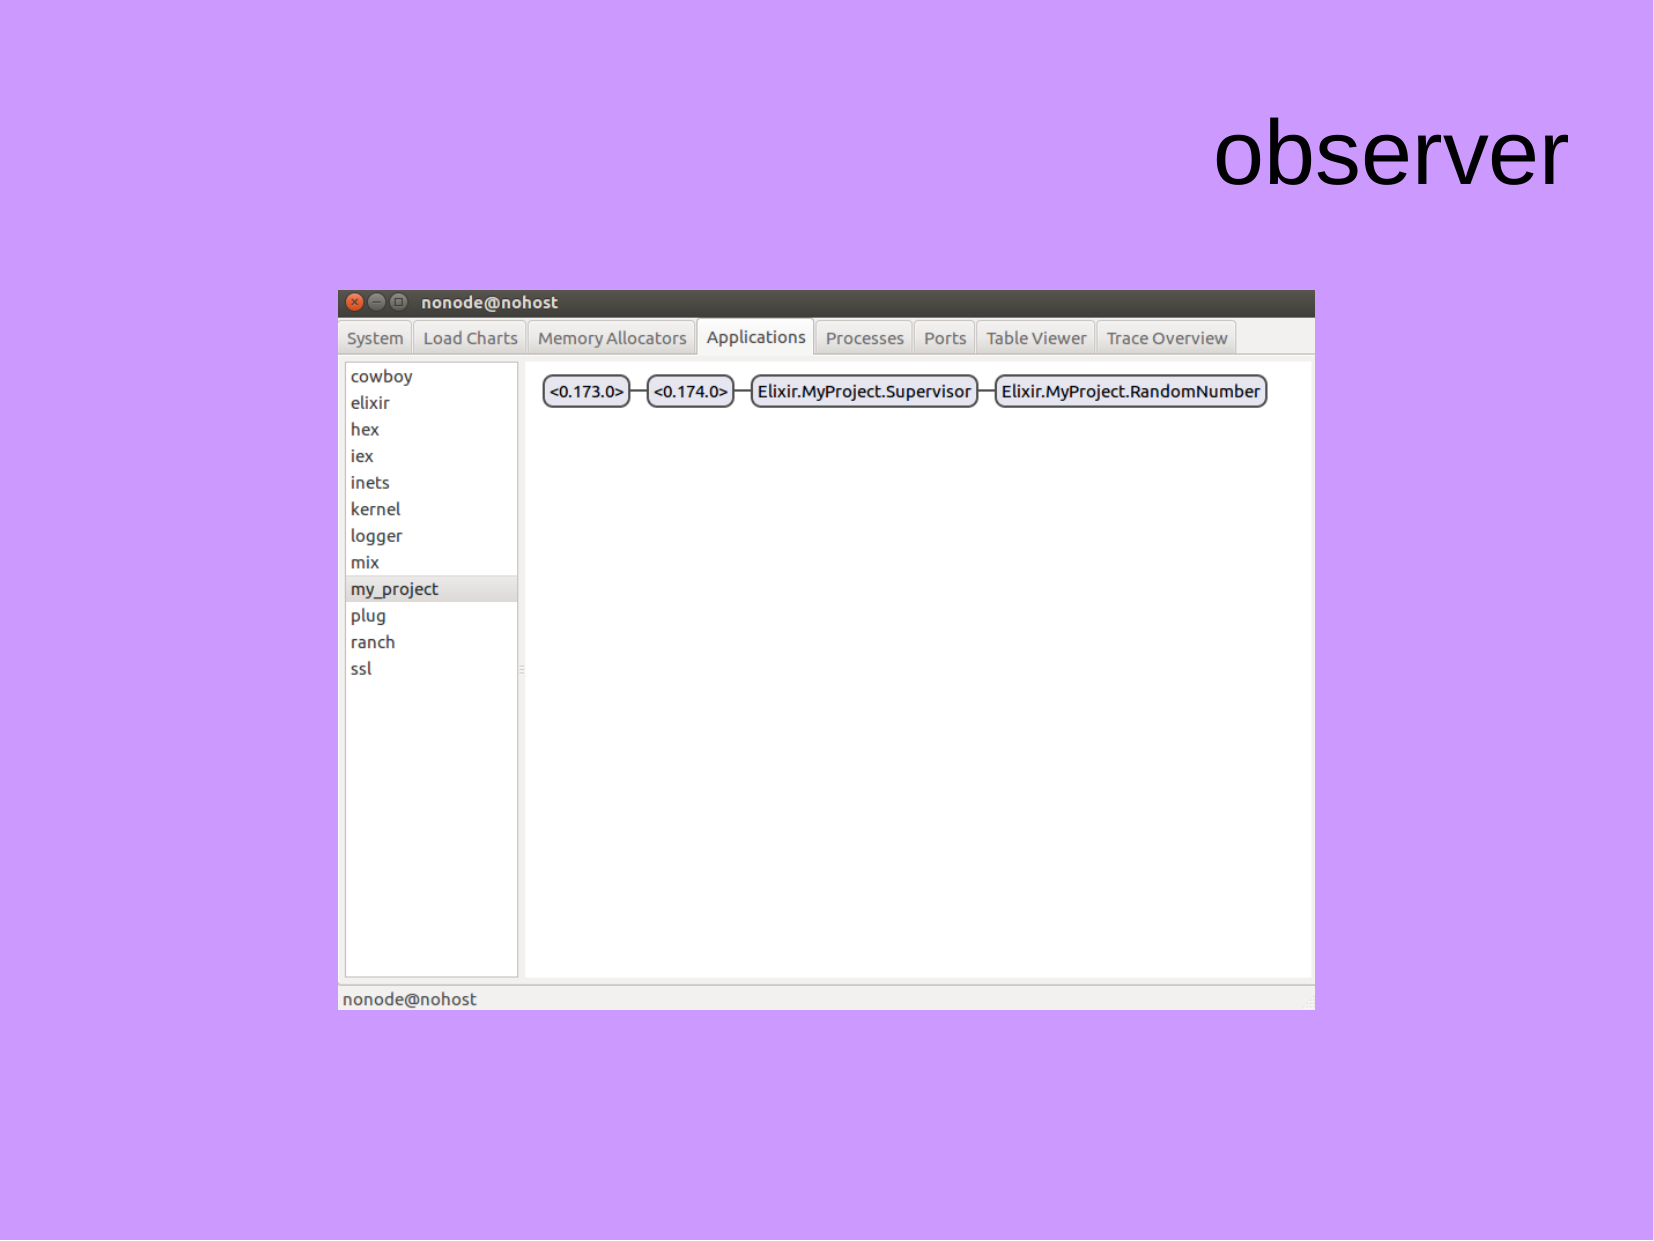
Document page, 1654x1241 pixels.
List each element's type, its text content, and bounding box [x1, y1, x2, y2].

picture [338, 290, 1315, 1010]
title observer [82, 49, 1571, 257]
